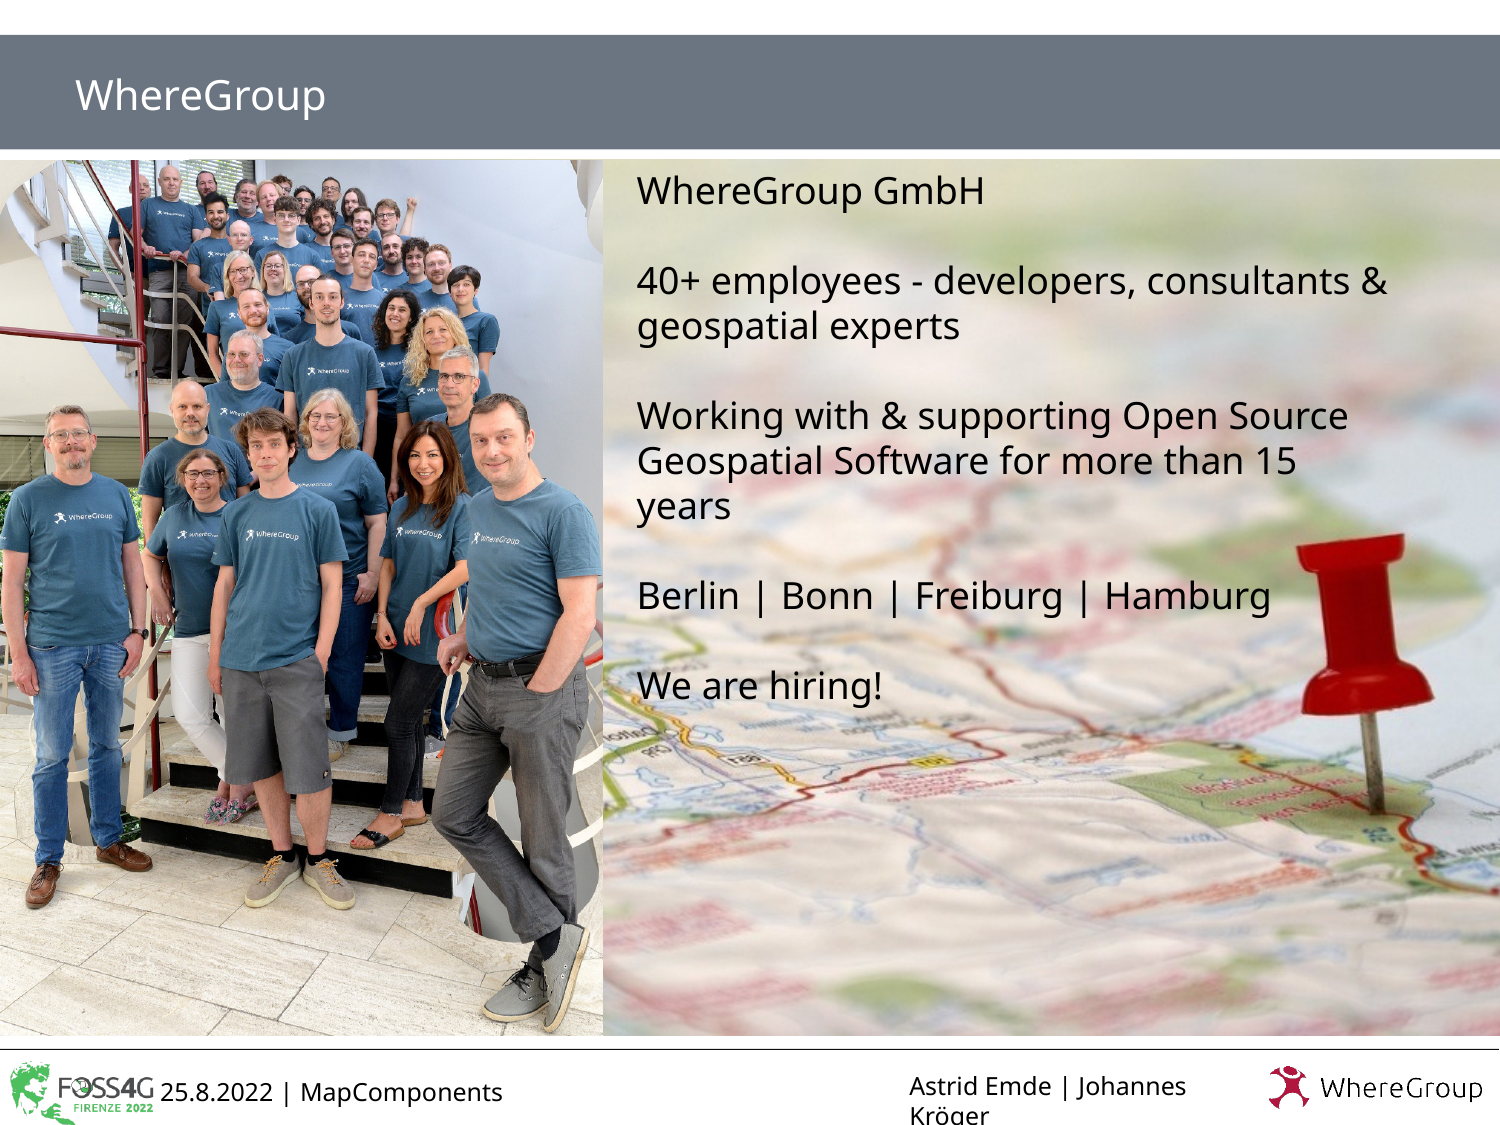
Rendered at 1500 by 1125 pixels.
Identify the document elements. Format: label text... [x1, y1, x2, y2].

picture [798, 464, 808, 472]
picture [731, 456, 743, 472]
picture [858, 456, 870, 472]
picture [920, 455, 928, 471]
picture [907, 455, 915, 469]
picture [937, 464, 947, 472]
text_box WhereGroup [74, 43, 1425, 150]
picture [1100, 456, 1112, 472]
picture [1205, 464, 1215, 472]
picture [0, 159, 1500, 1036]
picture [974, 456, 984, 462]
picture [690, 456, 702, 472]
picture [1268, 1066, 1482, 1109]
picture [669, 456, 679, 462]
picture [0, 1061, 178, 1125]
picture [753, 464, 763, 472]
picture [1138, 456, 1148, 462]
text_box WhereGroup GmbH 40+ employees - developers, consultants & geospatial experts Working with & supporting Open Source Geospatial Software for more than 15 years Berlin | Bonn | Freiburg | Hamburg We are hiring! [621, 159, 1500, 455]
picture [1017, 456, 1029, 472]
